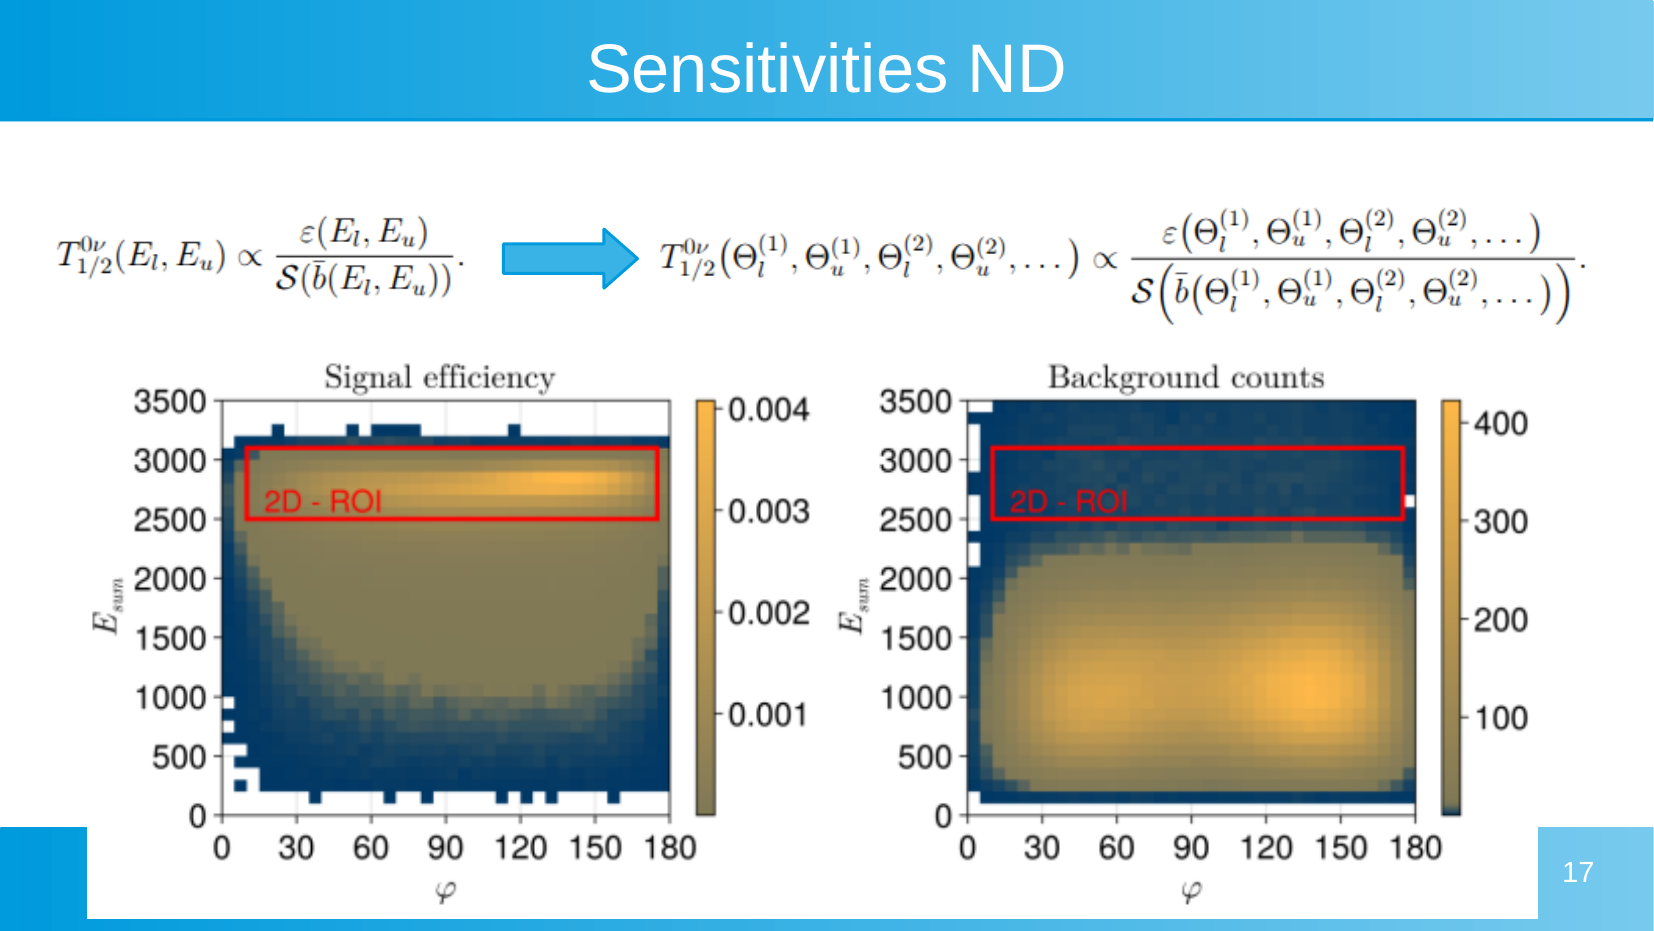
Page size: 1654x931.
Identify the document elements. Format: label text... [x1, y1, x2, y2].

picture [87, 352, 1538, 919]
text_box [503, 229, 638, 289]
title Sensitivities ND [59, 29, 1595, 108]
picture [648, 191, 1613, 350]
picture [37, 198, 485, 319]
